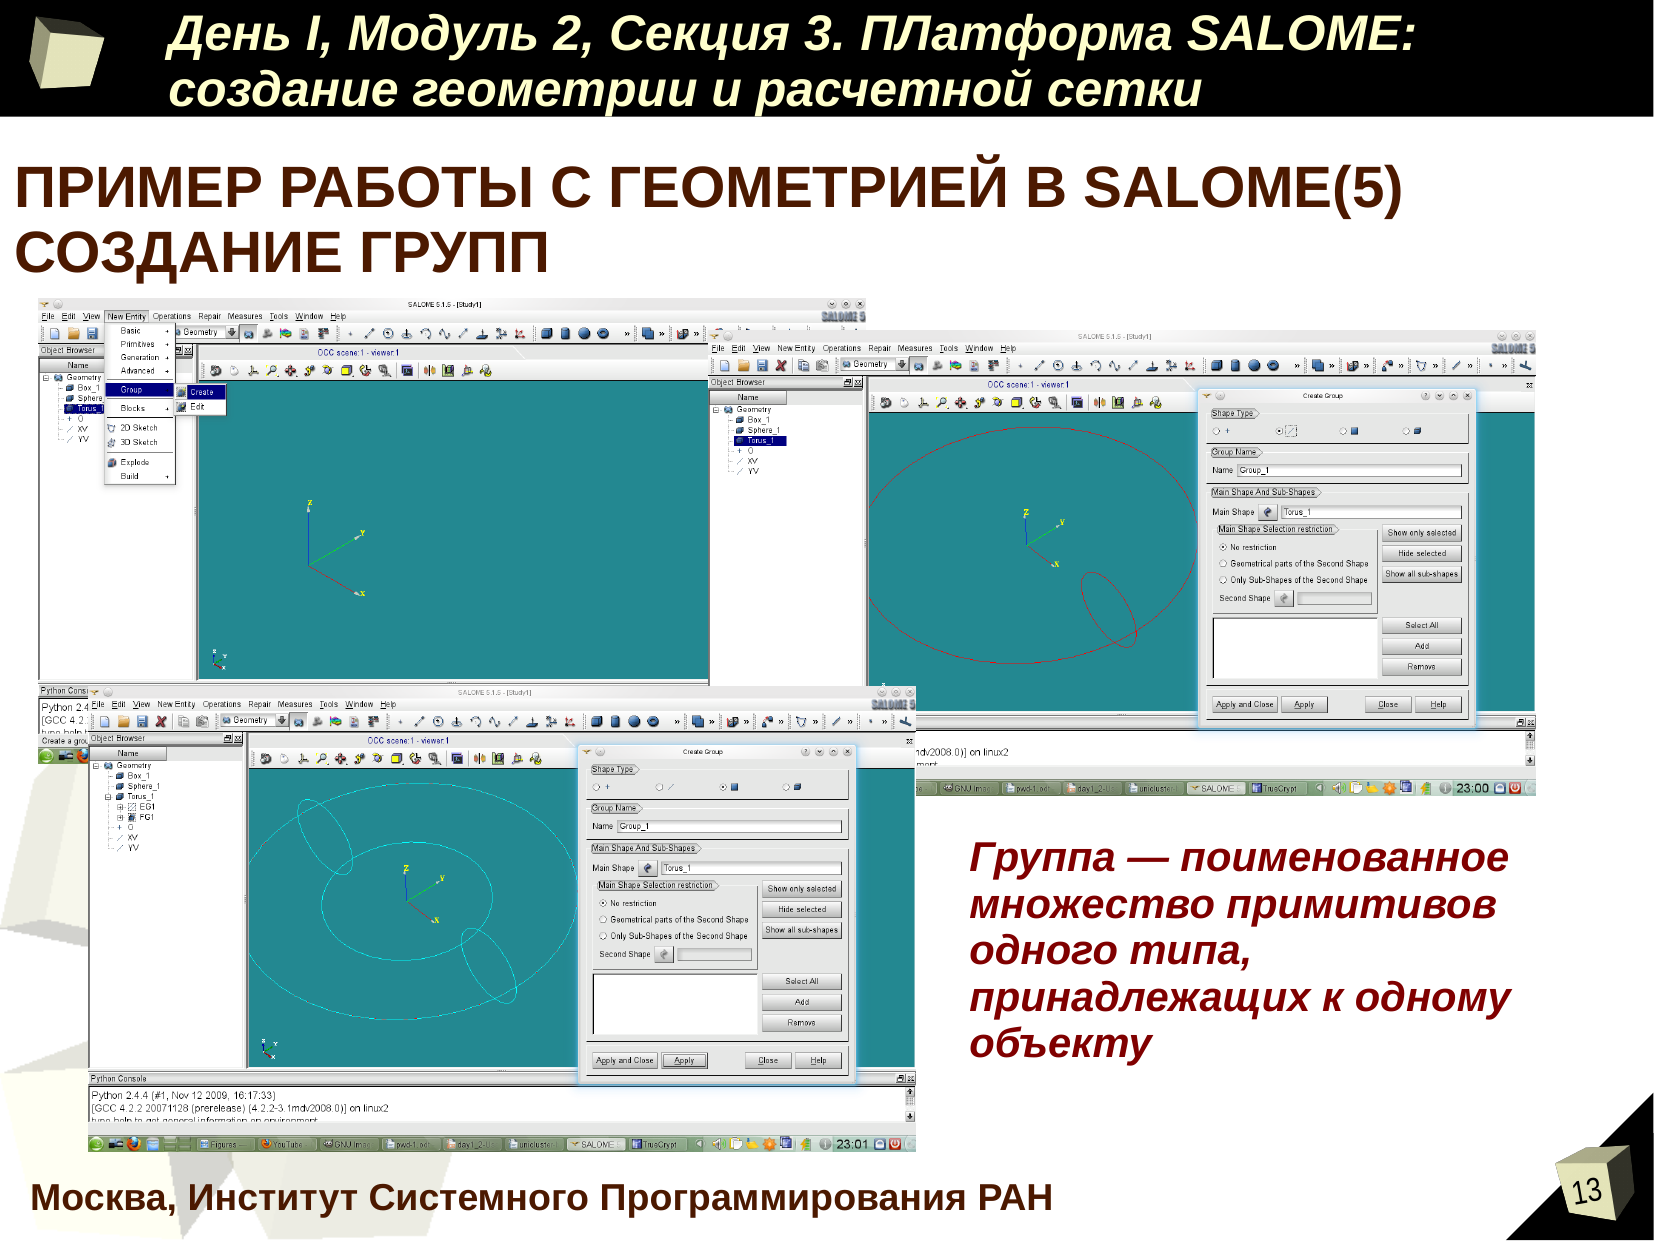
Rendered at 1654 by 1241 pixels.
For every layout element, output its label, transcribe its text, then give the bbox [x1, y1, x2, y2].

picture [0, 298, 1536, 1241]
text_box Группа — поименованное множество примитивов одного типа, принадлежащих к одному объекту [954, 826, 1565, 1123]
text_box ПРИМЕР РАБОТЫ С ГЕОМЕТРИЕЙ В SALOME(5) СОЗДАНИЕ ГРУПП [0, 147, 1654, 293]
picture [464, 1193, 472, 1198]
